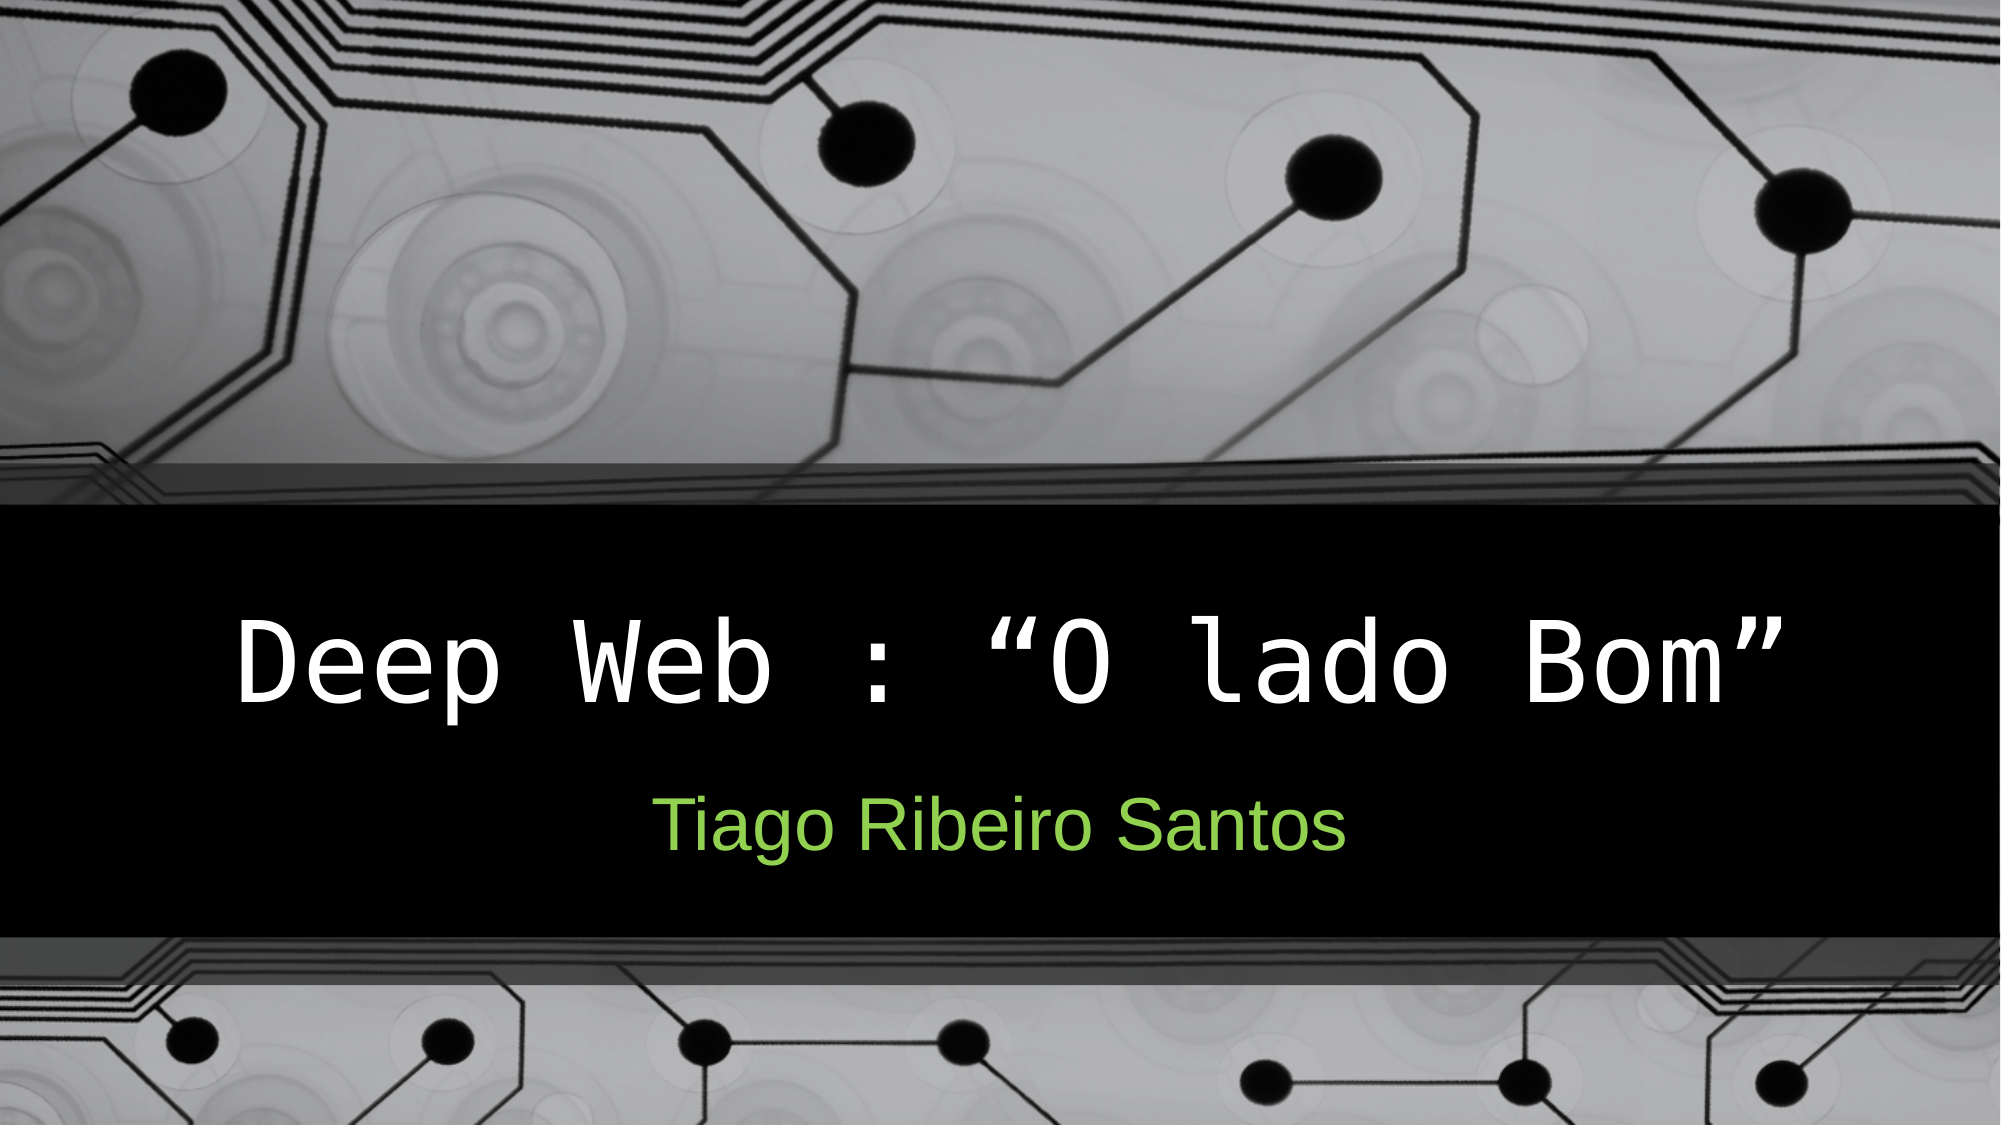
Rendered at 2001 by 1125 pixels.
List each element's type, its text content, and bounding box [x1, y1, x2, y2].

picture [0, 0, 2001, 1125]
title Deep Web : “O lado Bom” [188, 557, 1839, 733]
subtitle Tiago Ribeiro Santos [174, 767, 1825, 881]
